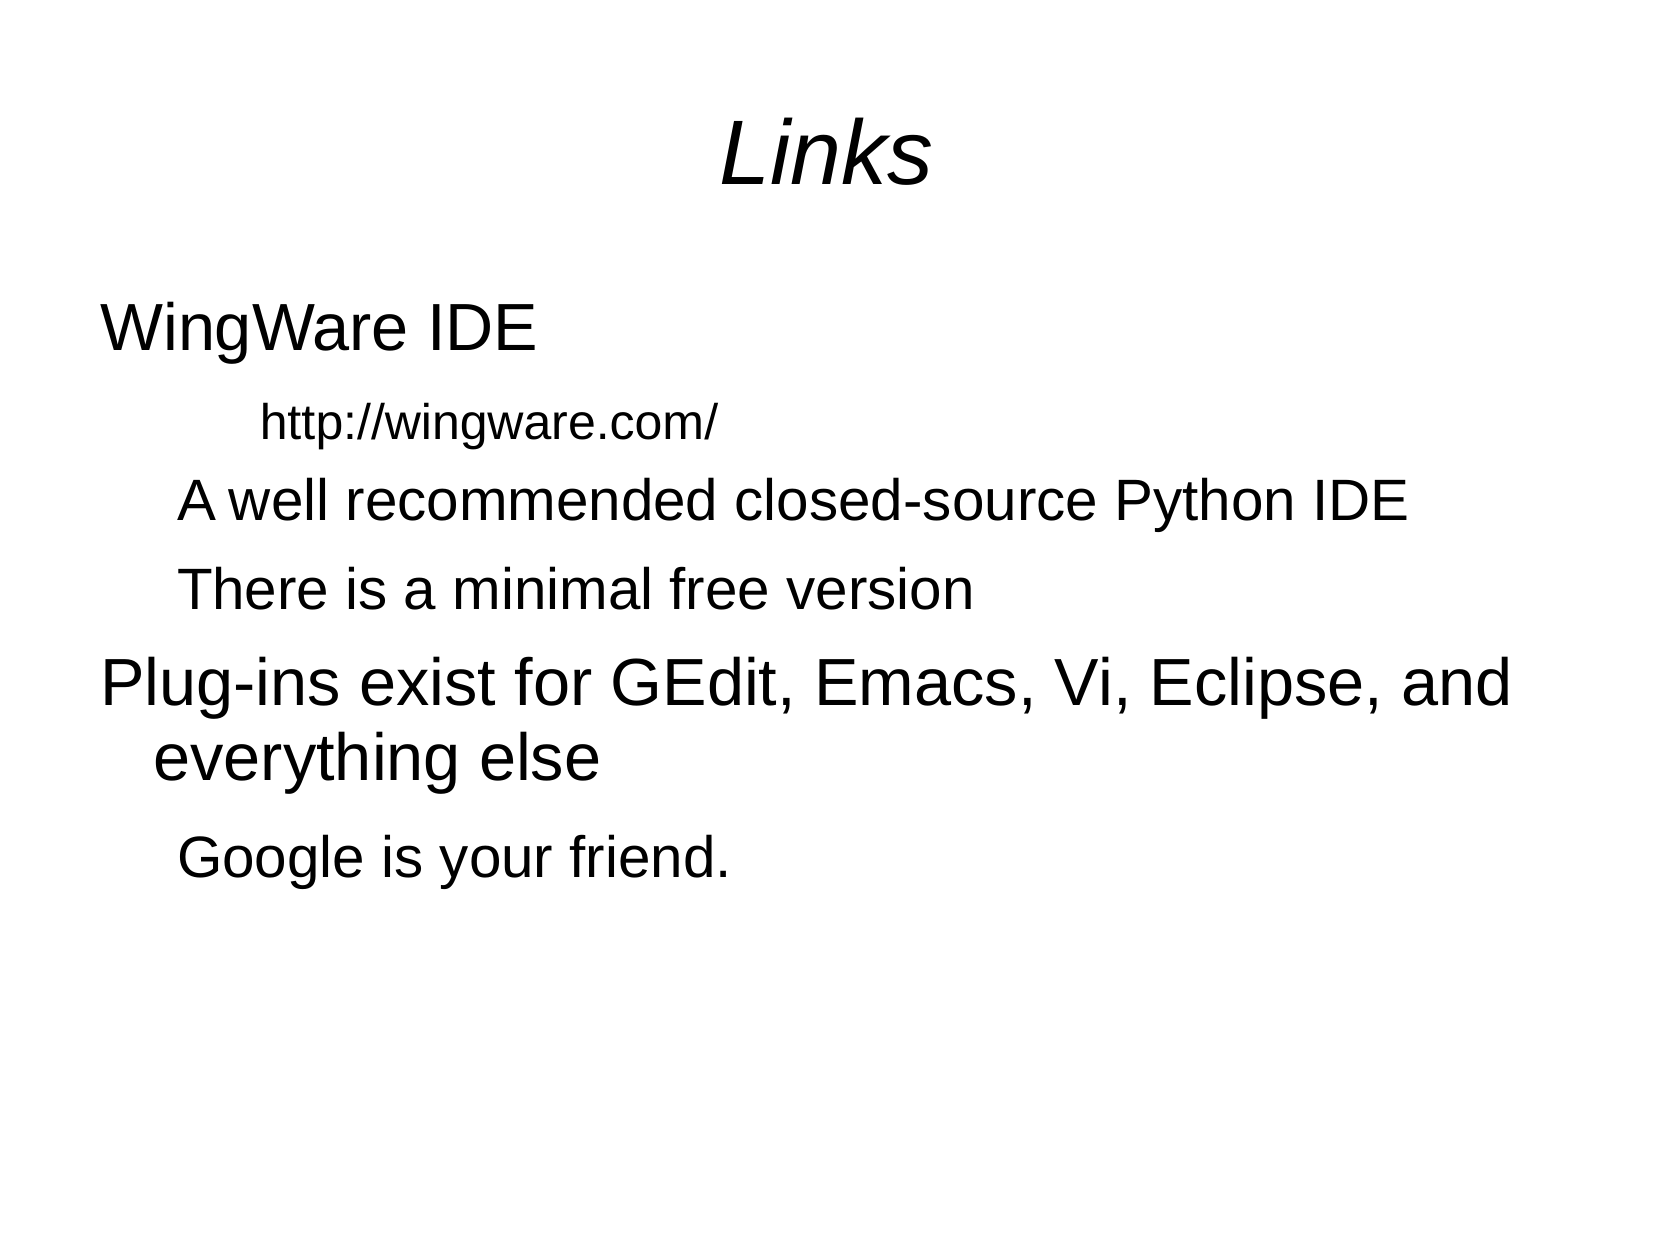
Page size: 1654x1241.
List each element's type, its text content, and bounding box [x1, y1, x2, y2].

title Links [82, 56, 1571, 250]
list WingWare IDE http://wingware.com/ A well recommended closed-source Python IDE There is a minimal free version Plug-ins exist for GEdit, Emacs, Vi, Eclipse, and everything else Google is your friend. [82, 290, 1571, 1094]
